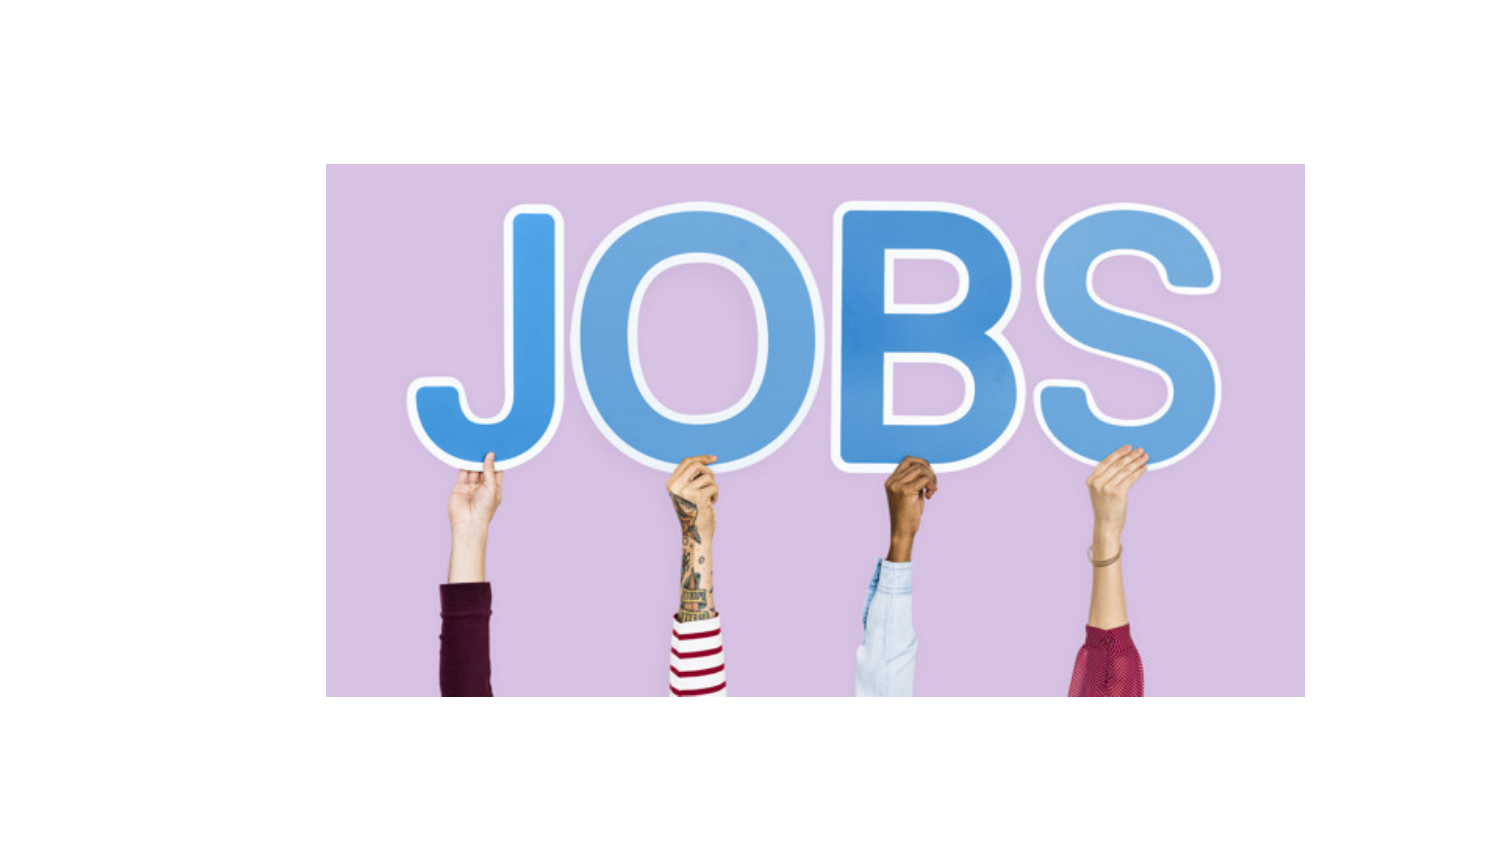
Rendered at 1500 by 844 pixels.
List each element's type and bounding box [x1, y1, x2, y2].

picture [326, 115, 1311, 697]
